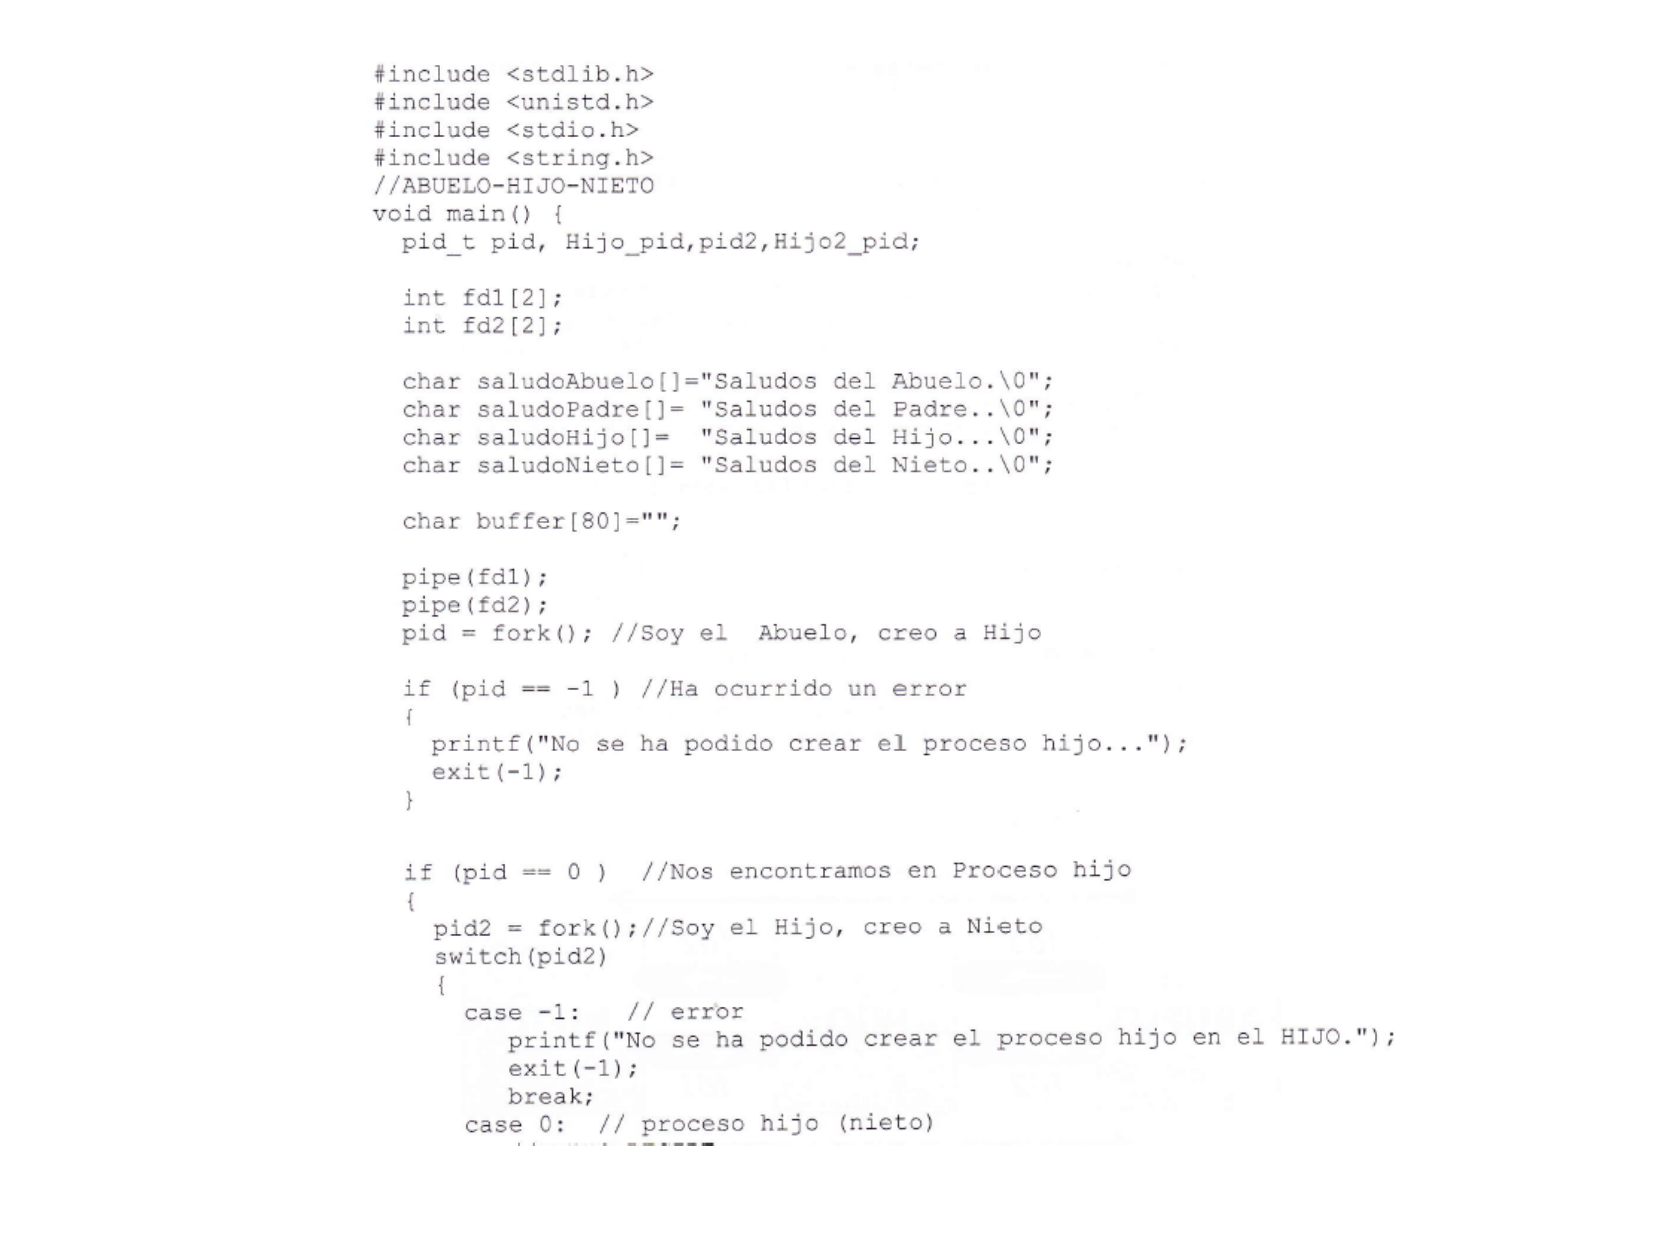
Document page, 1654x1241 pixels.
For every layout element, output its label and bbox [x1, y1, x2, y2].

picture [395, 854, 1441, 1146]
picture [355, 61, 1205, 827]
